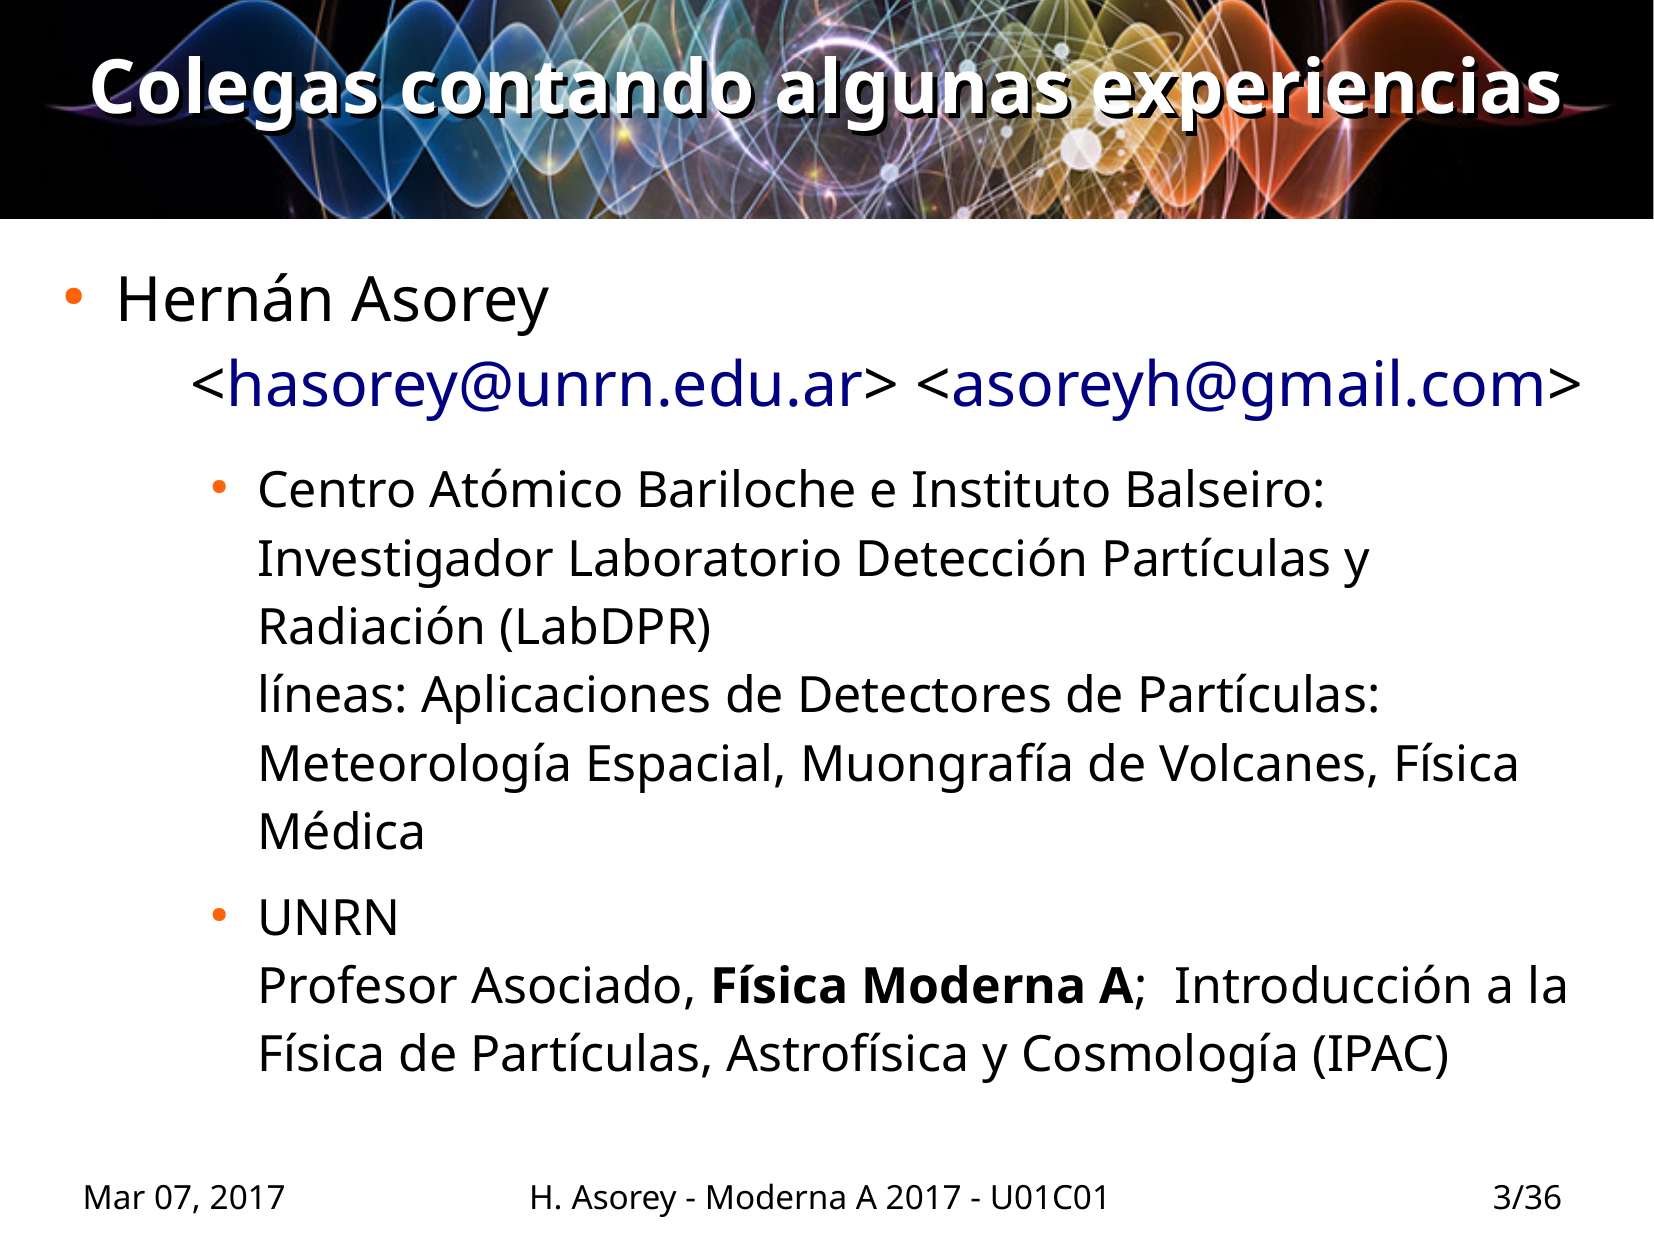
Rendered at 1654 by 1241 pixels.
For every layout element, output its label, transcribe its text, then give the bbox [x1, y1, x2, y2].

list Hernán Asorey <hasorey@unrn.edu.ar> <asoreyh@gmail.com> Centro Atómico Bariloche e Instituto Balseiro: Investigador Laboratorio Detección Partículas y Radiación (LabDPR) líneas: Aplicaciones de Detectores de Partículas: Meteorología Espacial, Muongrafía de Volcanes, Física Médica UNRN Profesor Asociado, Física Moderna A; Introducción a la Física de Partículas, Astrofísica y Cosmología (IPAC) [45, 255, 1606, 1156]
picture [0, 0, 1654, 219]
title Colegas contando algunas experiencias [75, 19, 1564, 151]
